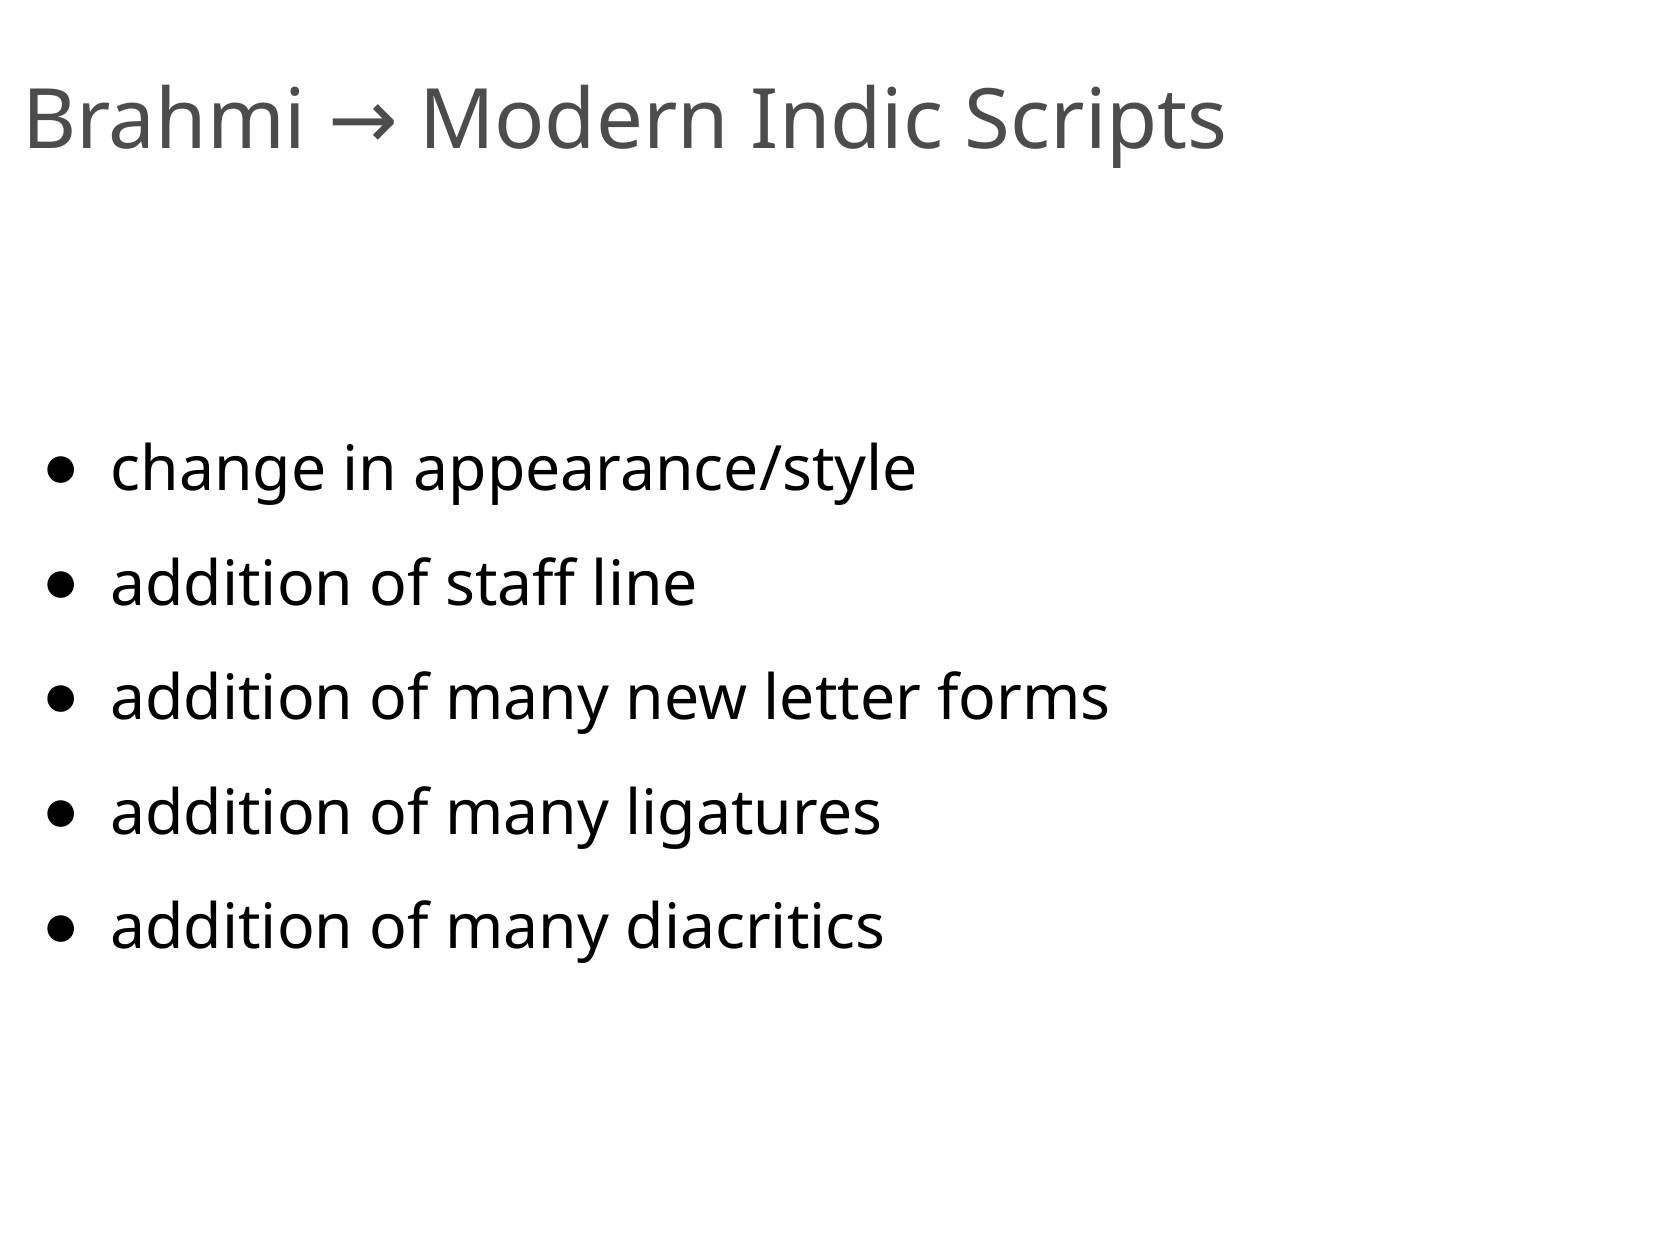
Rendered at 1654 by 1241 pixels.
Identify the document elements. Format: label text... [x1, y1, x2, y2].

title Brahmi → Modern Indic Scripts [22, 19, 1654, 213]
list change in appearance/style addition of staff line addition of many new letter forms addition of many ligatures addition of many diacritics [25, 233, 1654, 1158]
